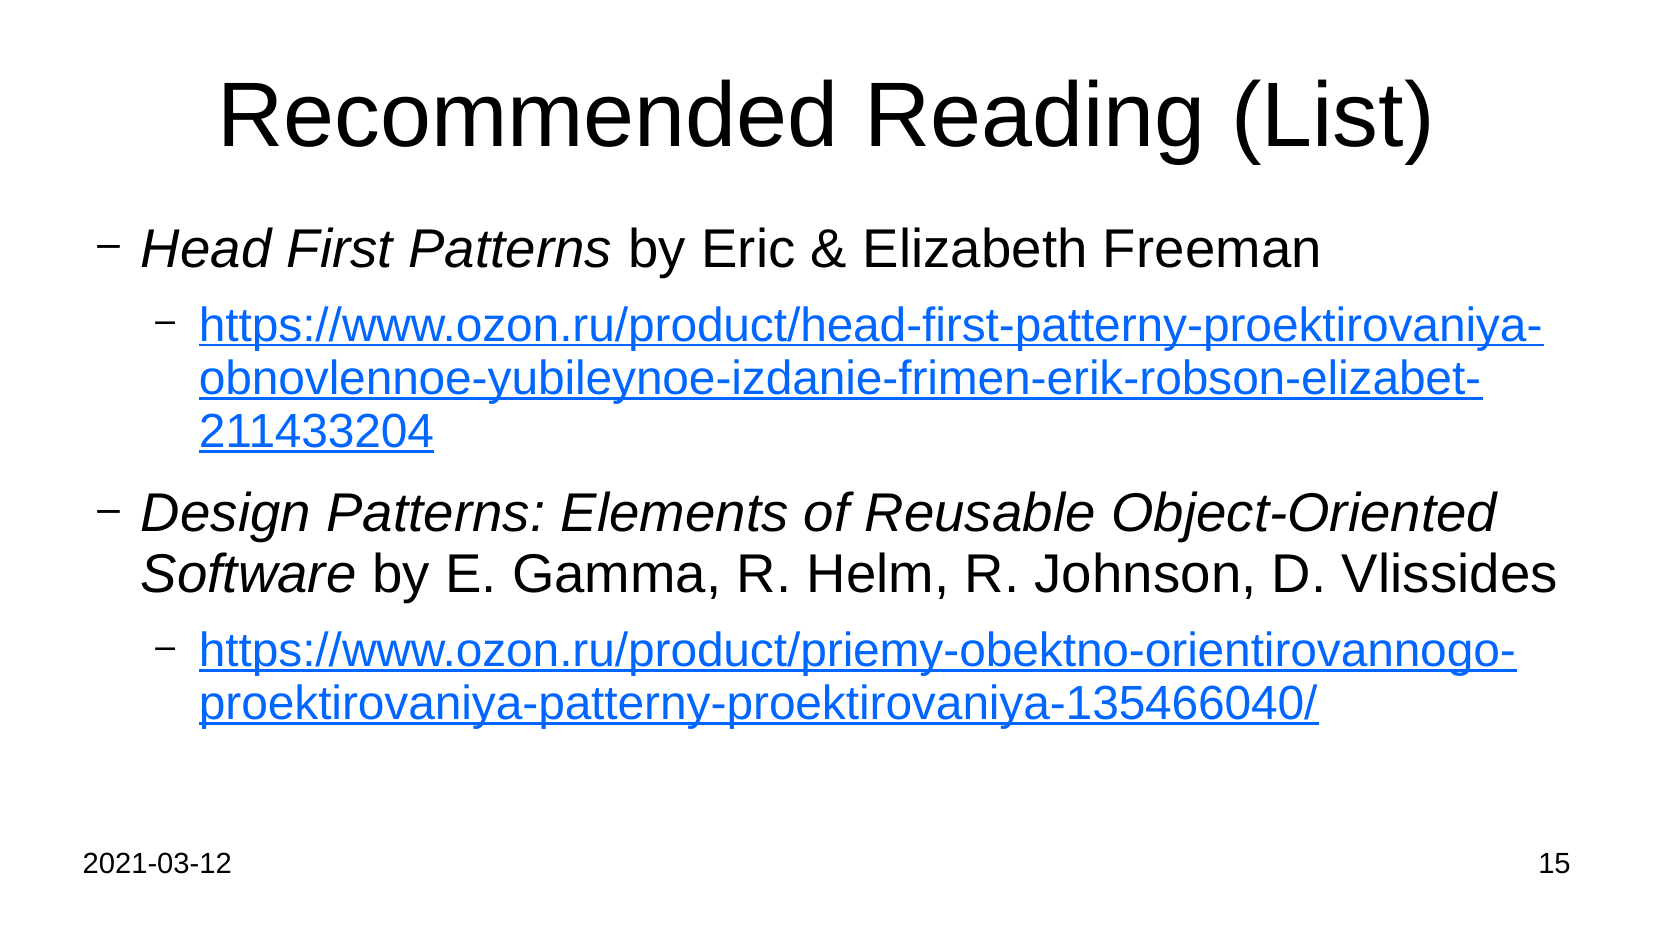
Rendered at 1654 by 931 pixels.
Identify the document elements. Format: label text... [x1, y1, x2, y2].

title Recommended Reading (List) [82, 37, 1571, 193]
list [82, 217, 1571, 758]
